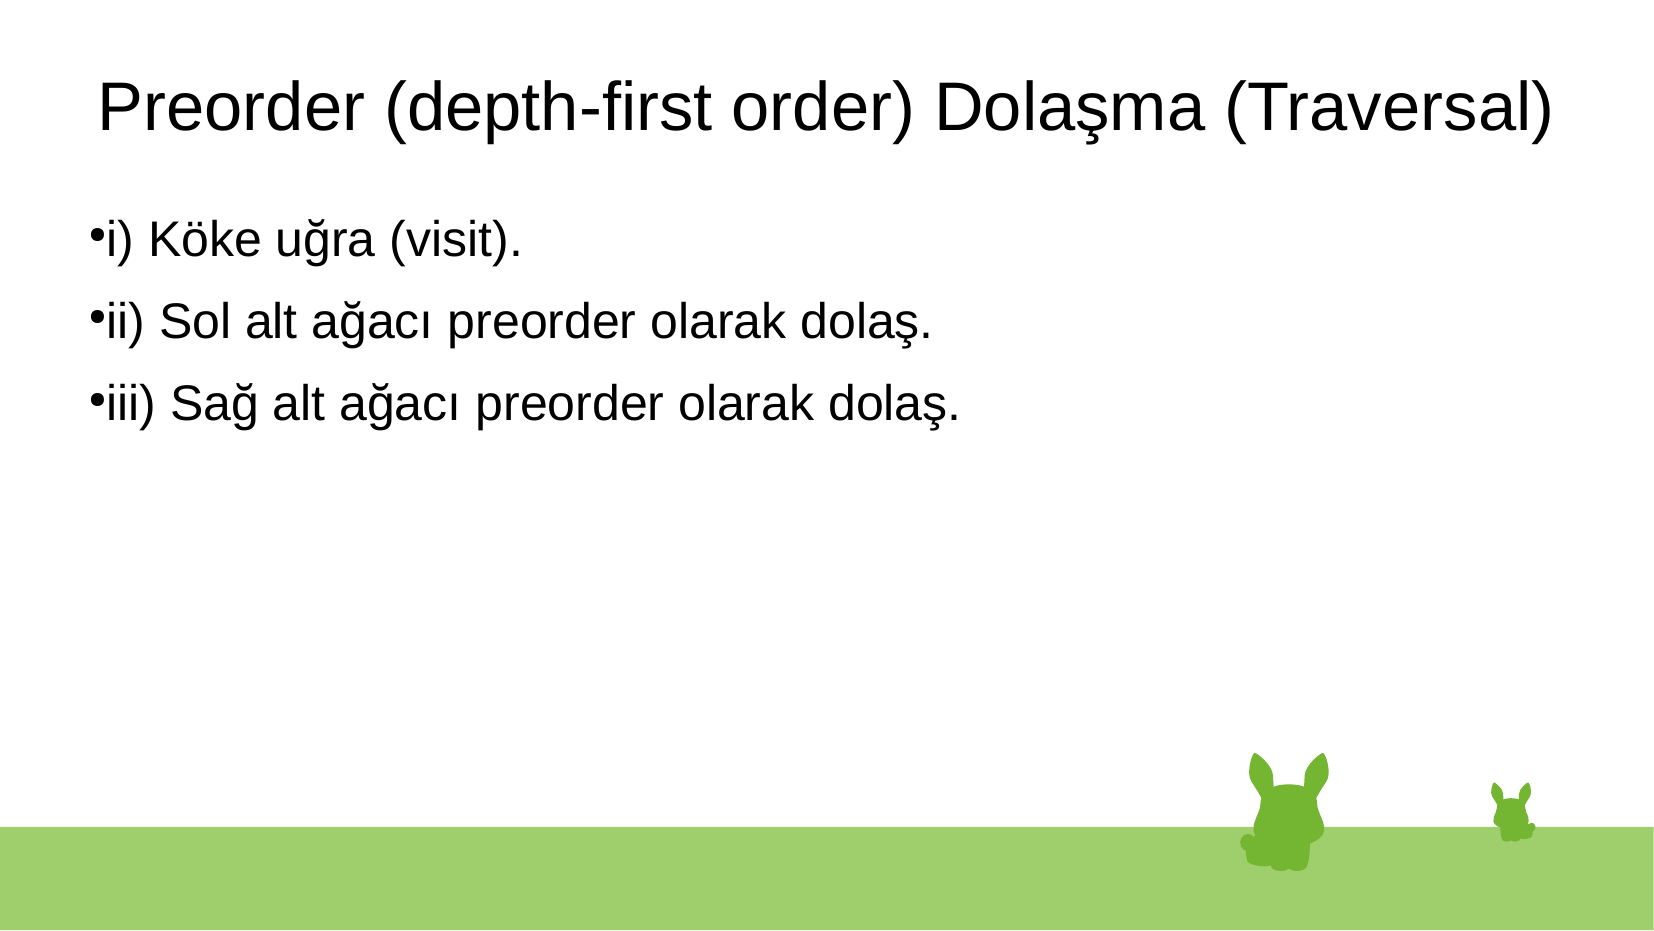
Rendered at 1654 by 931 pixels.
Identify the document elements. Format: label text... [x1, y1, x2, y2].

list ﻿i) Köke uğra (visit). ii) Sol alt ağacı preorder olarak dolaş. iii) Sağ alt ağacı preorder olarak dolaş. [88, 206, 1565, 739]
title ﻿Preorder (depth-first order) Dolaşma (Traversal) [88, 29, 1565, 178]
